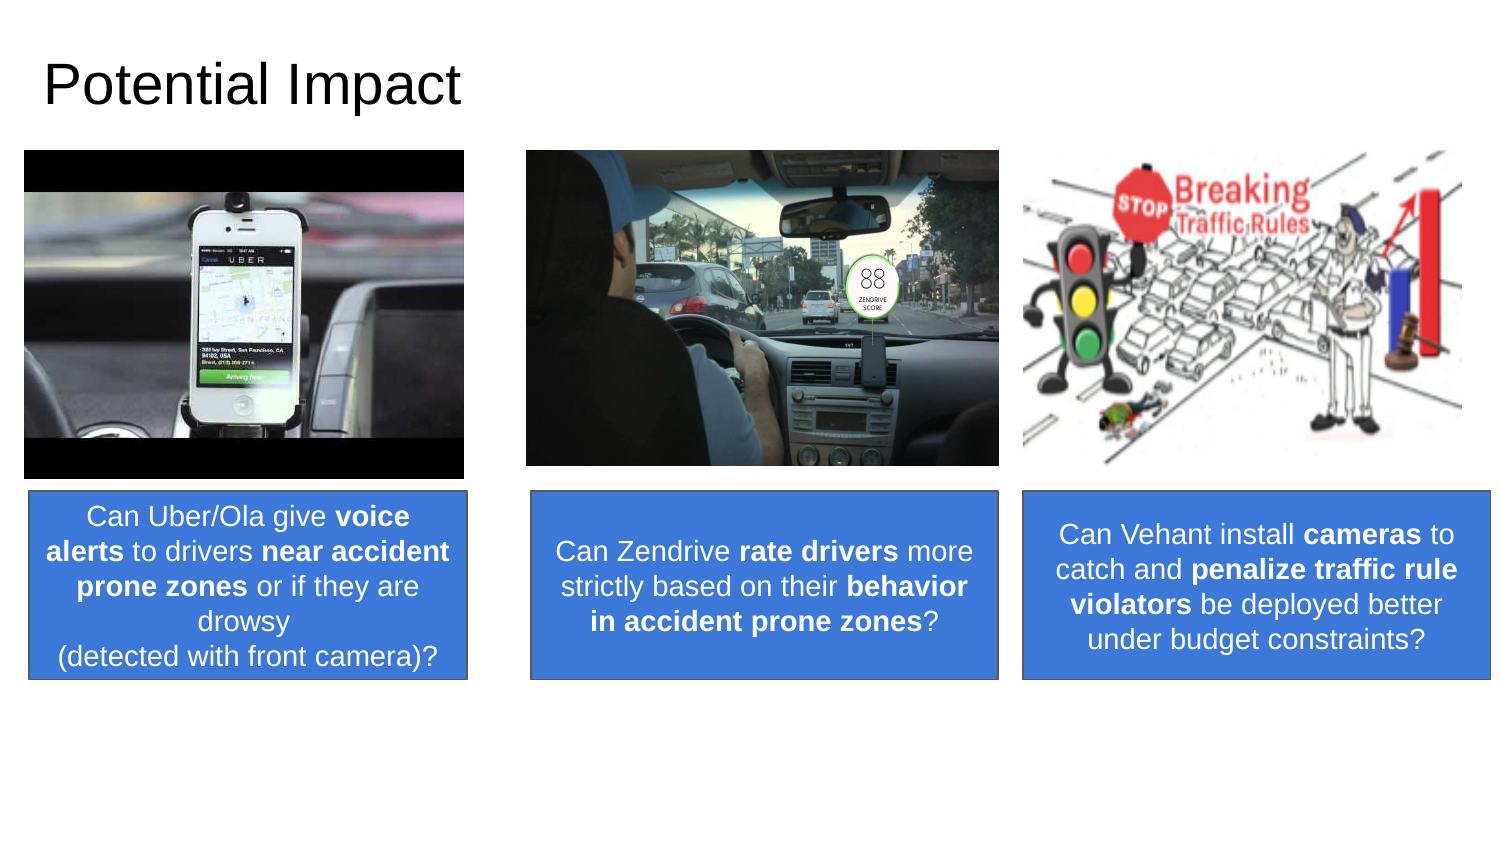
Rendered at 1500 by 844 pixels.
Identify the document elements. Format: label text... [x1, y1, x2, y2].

title Potential Impact [29, 31, 1427, 126]
text_box Can Uber/Ola give voice alerts to drivers near accident prone zones or if they are drowsy (detected with front camera)? [29, 490, 468, 680]
text_box Can Zendrive rate drivers more strictly based on their behavior in accident prone zones? [530, 490, 999, 680]
picture [24, 150, 464, 479]
picture [1023, 150, 1462, 466]
picture [526, 150, 999, 466]
text_box Can Vehant install cameras to catch and penalize traffic rule violators be deployed better under budget constraints? [1023, 490, 1491, 680]
